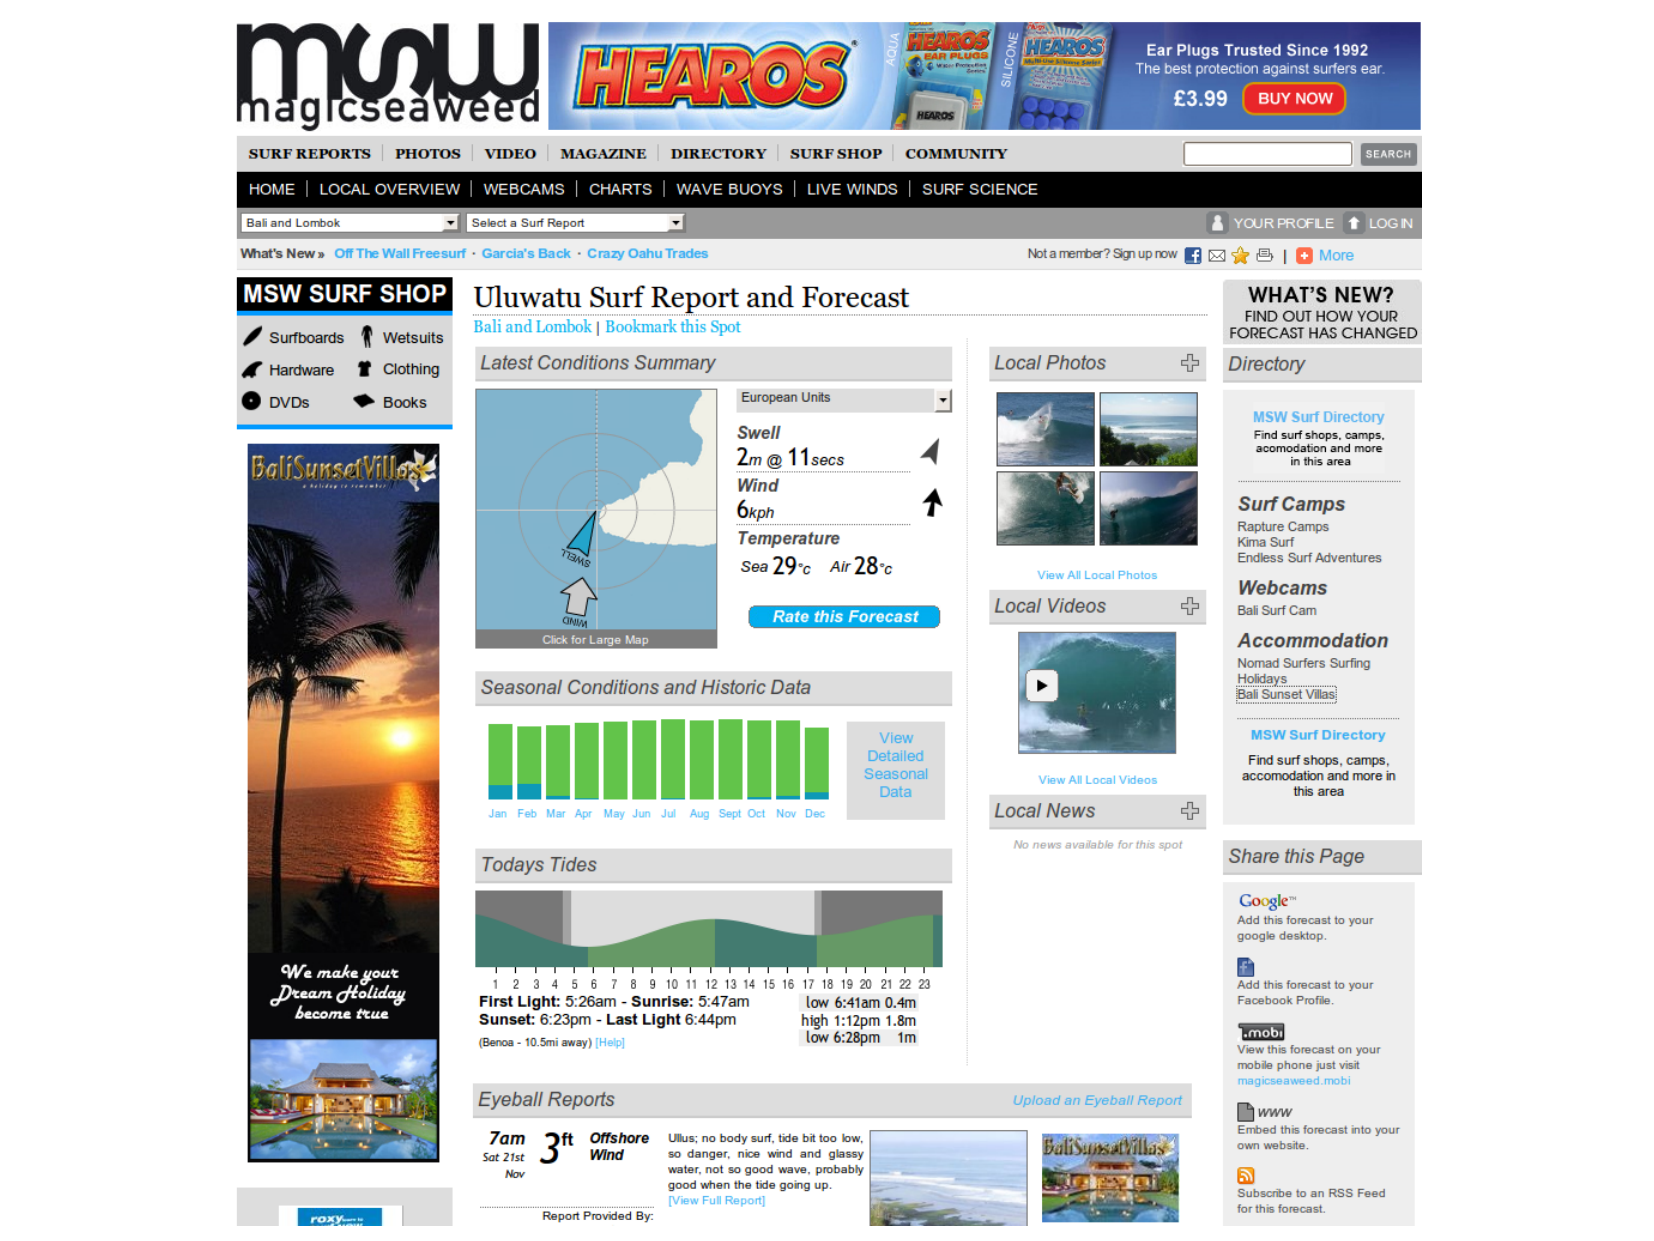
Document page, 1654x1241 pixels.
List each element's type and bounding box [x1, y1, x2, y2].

picture [231, 15, 1422, 1226]
